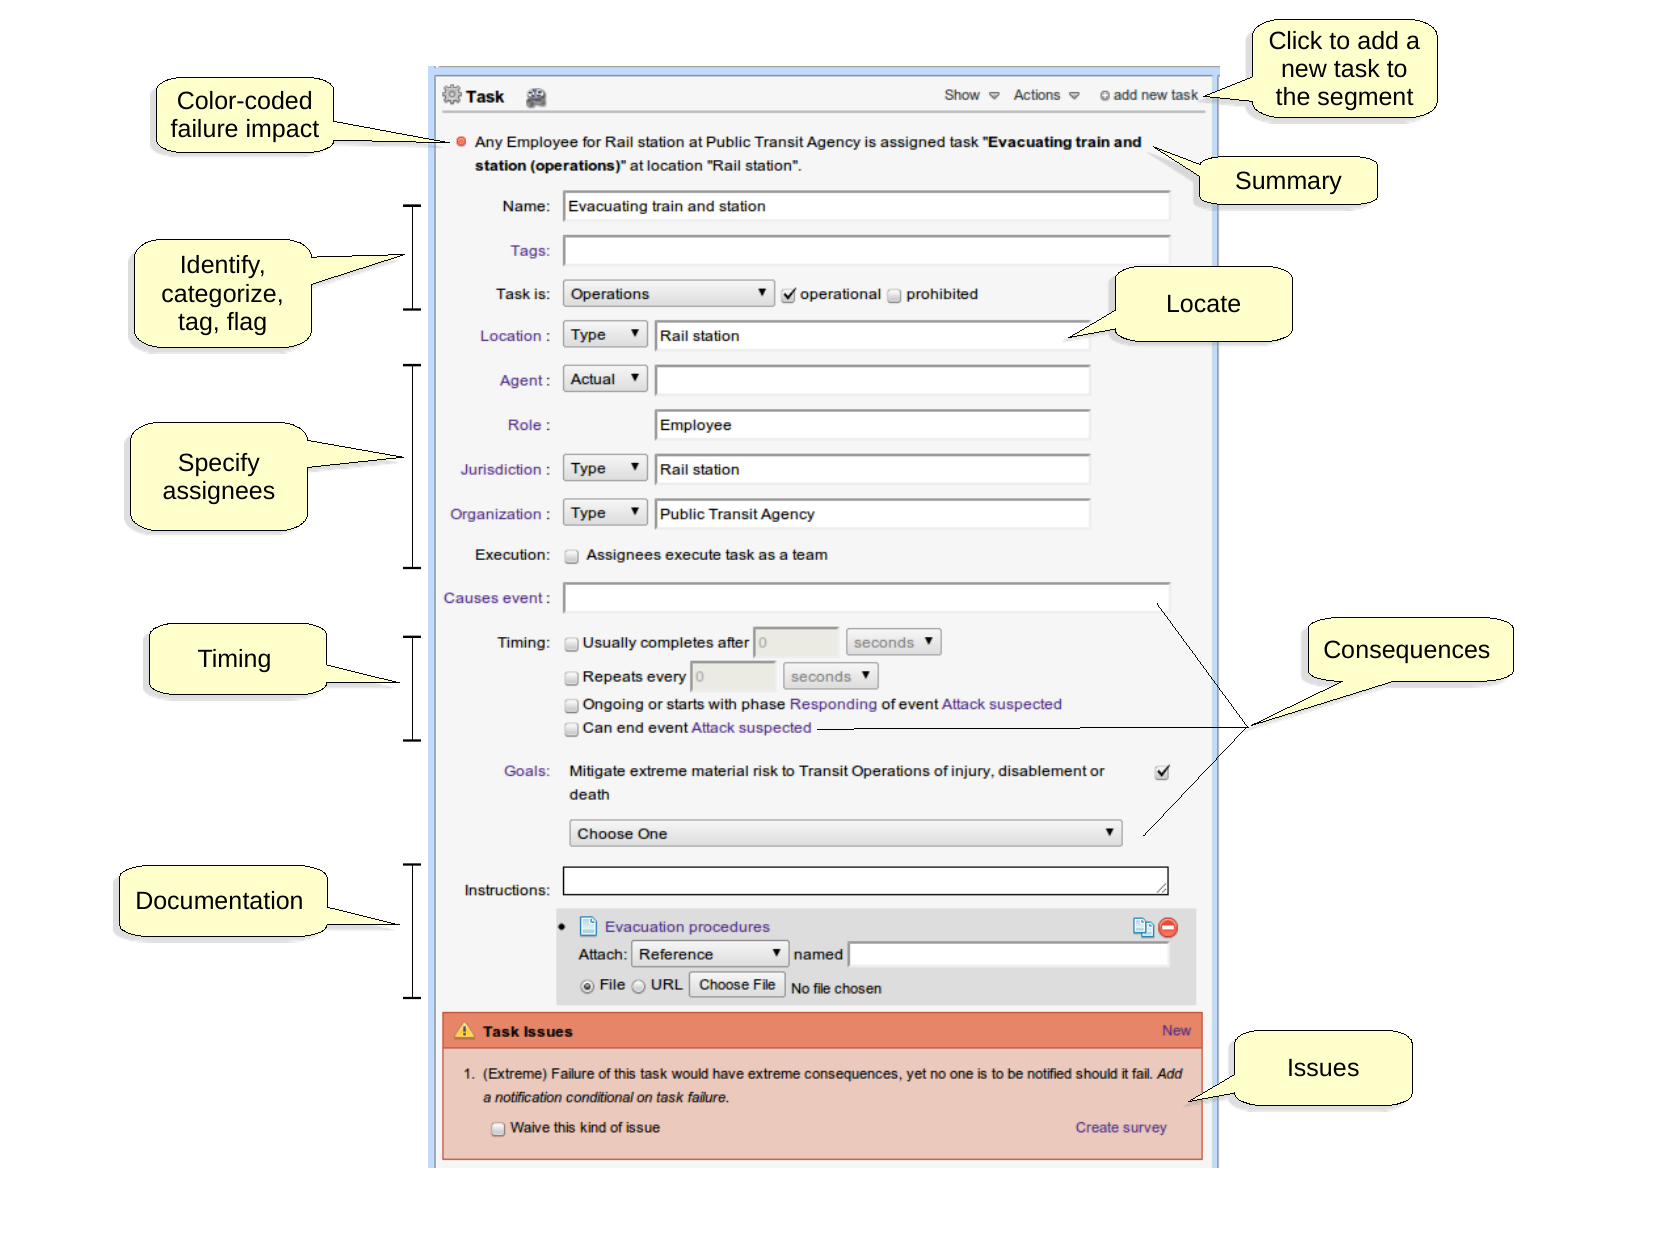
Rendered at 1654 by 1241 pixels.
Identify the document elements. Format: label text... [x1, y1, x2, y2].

text_box Issues [1188, 1030, 1413, 1106]
text_box Identify, categorize, tag, flag [134, 239, 405, 348]
picture [428, 66, 1220, 1168]
text_box Summary [1153, 146, 1378, 205]
text_box Documentation [119, 865, 400, 937]
text_box Color-coded failure impact [156, 77, 450, 153]
text_box Click to add a new task to the segment [1203, 19, 1438, 118]
text_box Consequences [1251, 617, 1514, 726]
text_box Timing [149, 623, 400, 695]
text_box Locate [1068, 266, 1293, 342]
text_box Specify assignees [130, 422, 404, 531]
